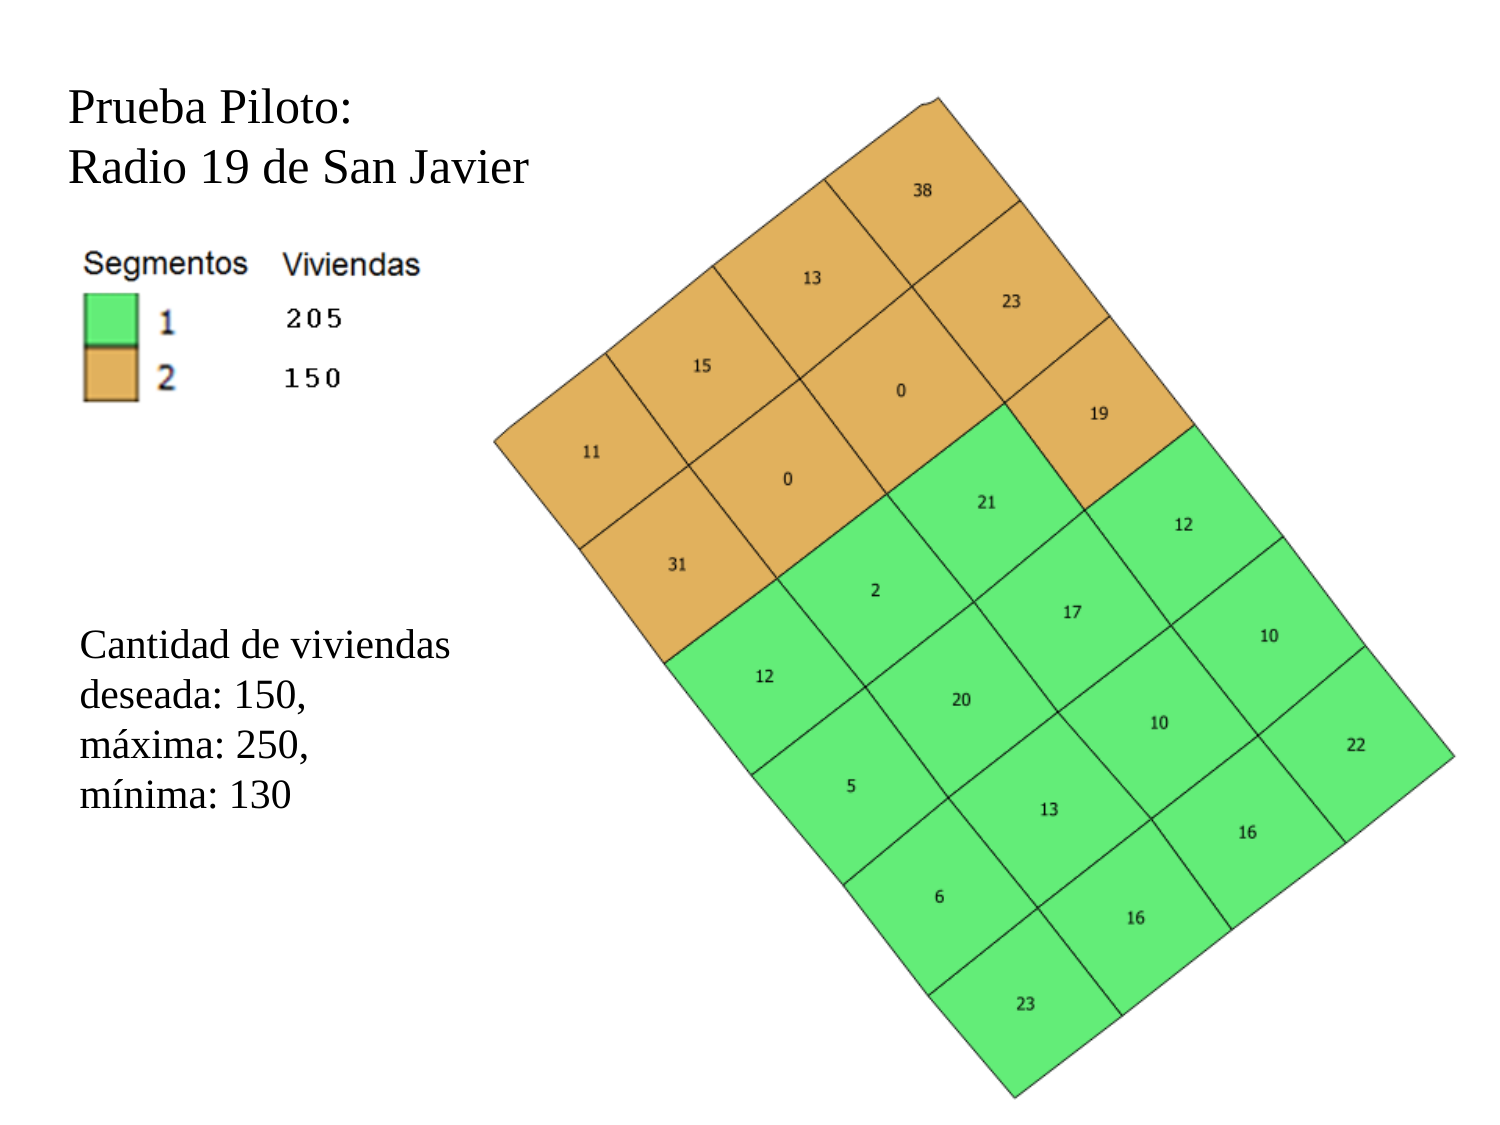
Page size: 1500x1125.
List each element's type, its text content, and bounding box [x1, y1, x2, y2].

picture [478, 90, 1471, 1125]
text_box Cantidad de viviendas deseada: 150, máxima: 250, mínima: 130 [64, 609, 467, 826]
picture [76, 243, 454, 433]
text_box Prueba Piloto: Radio 19 de San Javier [53, 66, 774, 202]
